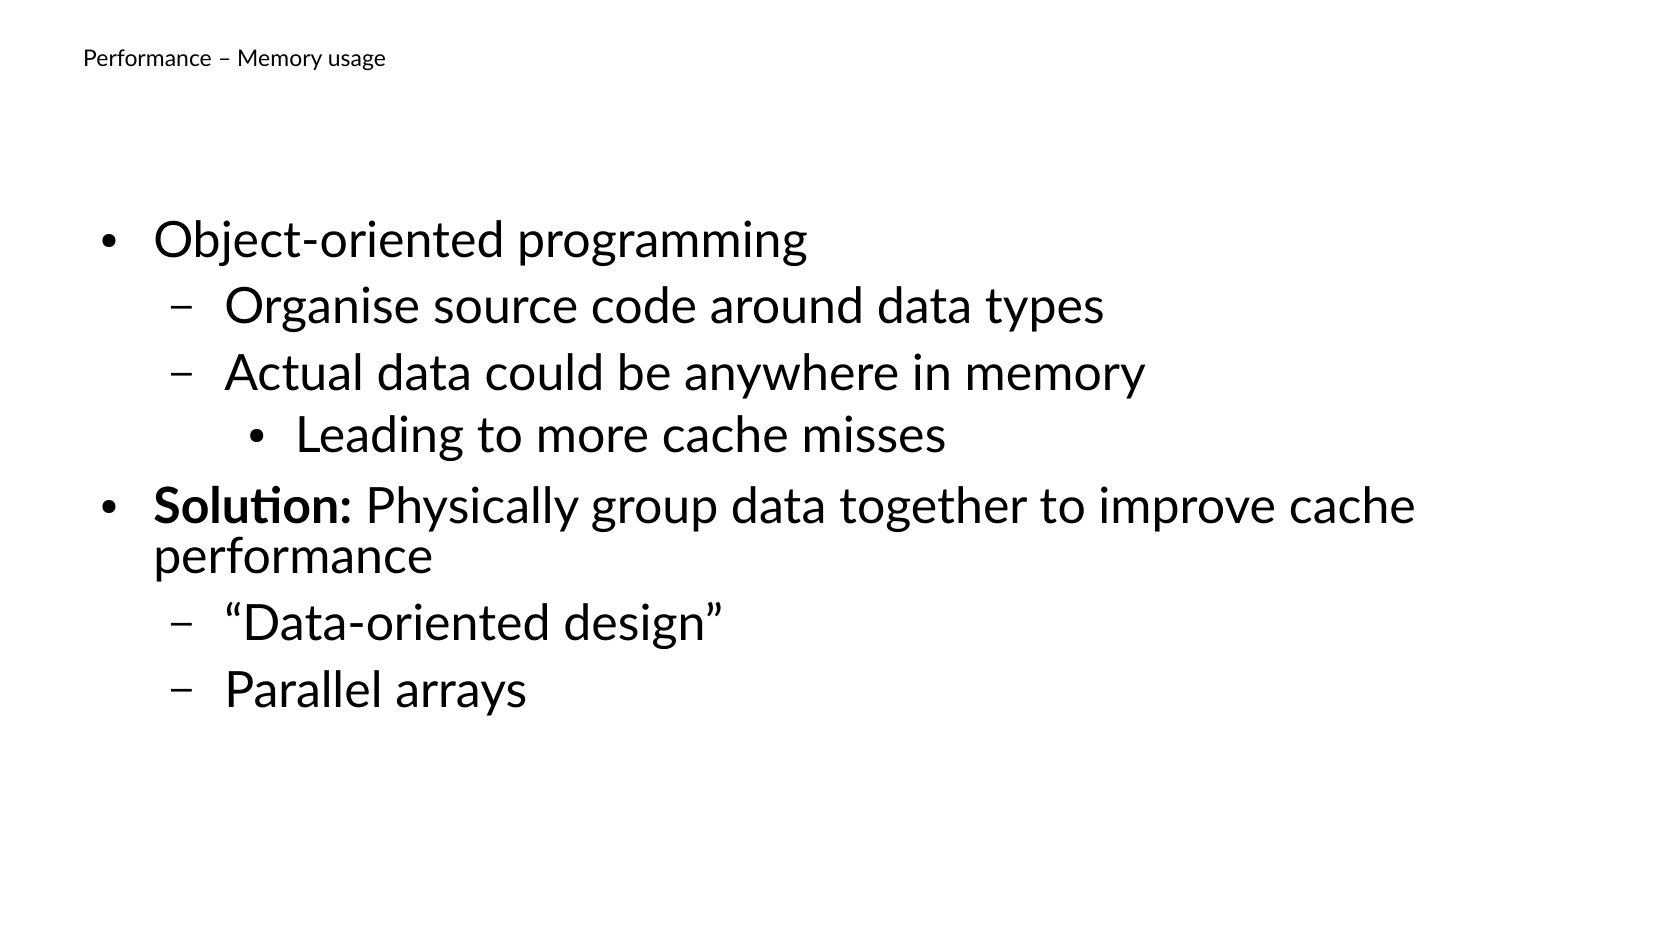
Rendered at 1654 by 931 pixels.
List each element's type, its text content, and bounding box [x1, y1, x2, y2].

list Object-oriented programming Organise source code around data types Actual data could be anywhere in memory Leading to more cache misses Solution: Physically group data together to improve cache performance “Data-oriented design” Parallel arrays [82, 217, 1571, 839]
title Performance – Memory usage [83, 0, 1571, 119]
